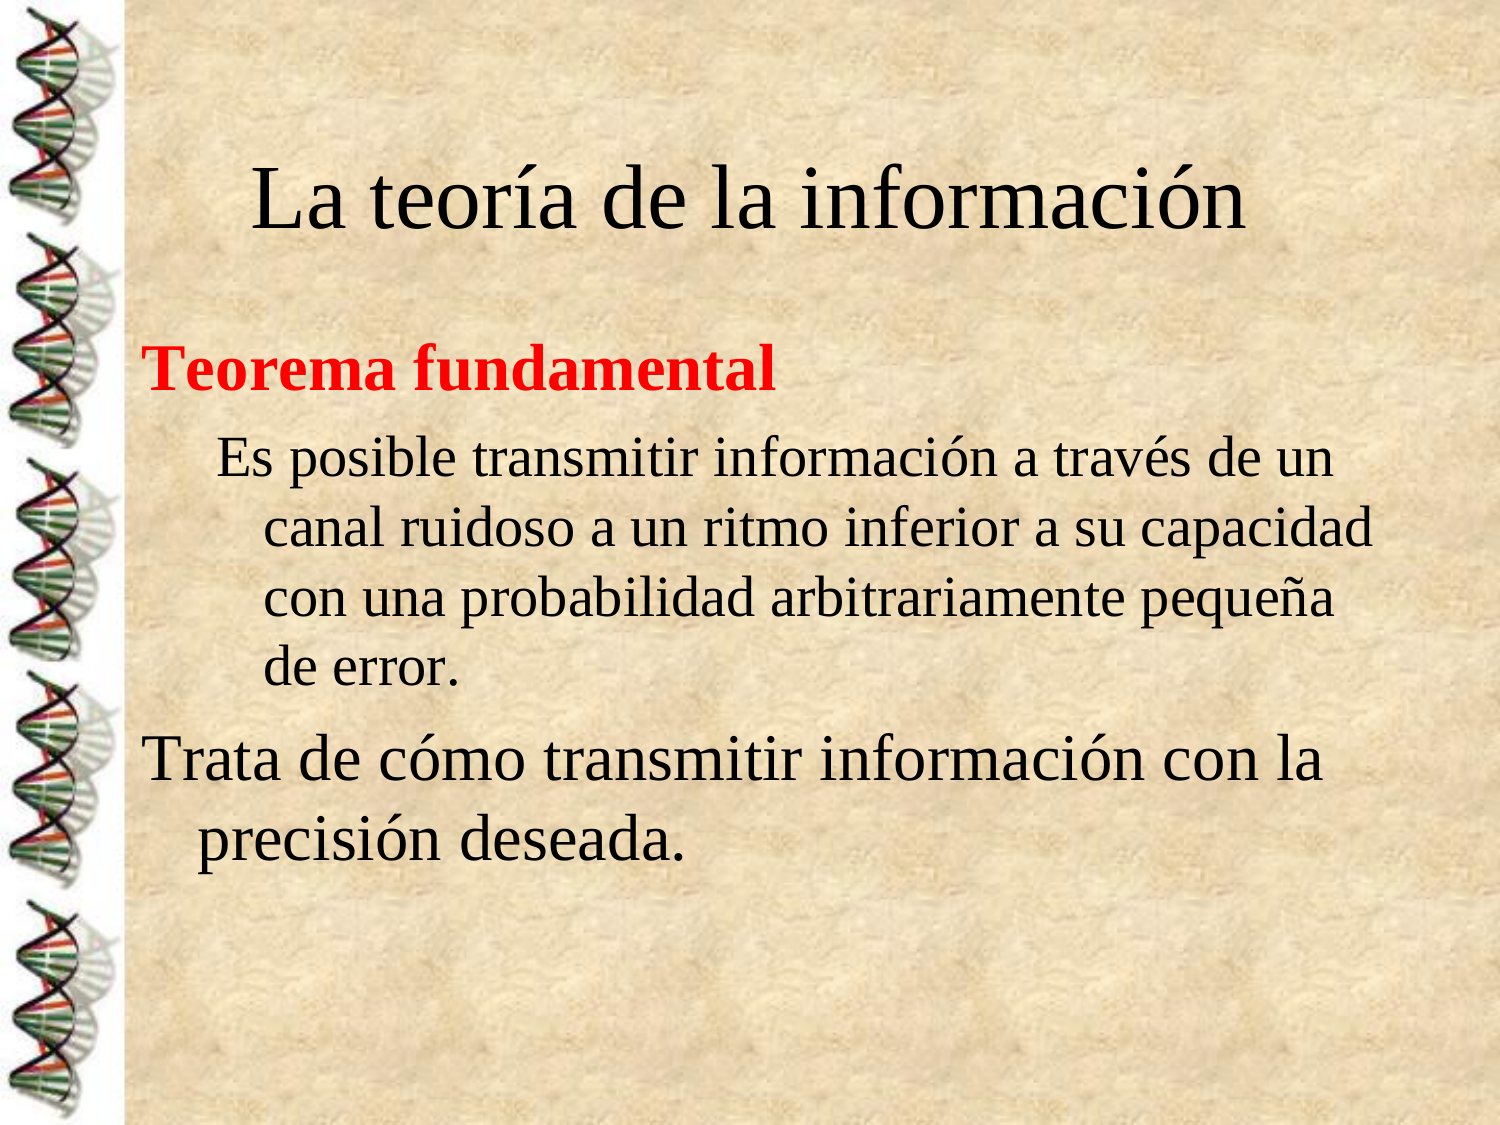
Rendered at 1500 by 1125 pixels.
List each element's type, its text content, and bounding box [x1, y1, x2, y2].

picture [0, 0, 1500, 1125]
list Teorema fundamental Es posible transmitir información a través de un canal ruidoso a un ritmo inferior a su capacidad con una probabilidad arbitrariamente pequeña de error. Trata de cómo transmitir información con la precisión deseada. [141, 324, 1388, 1046]
title La teoría de la información [112, 80, 1388, 308]
